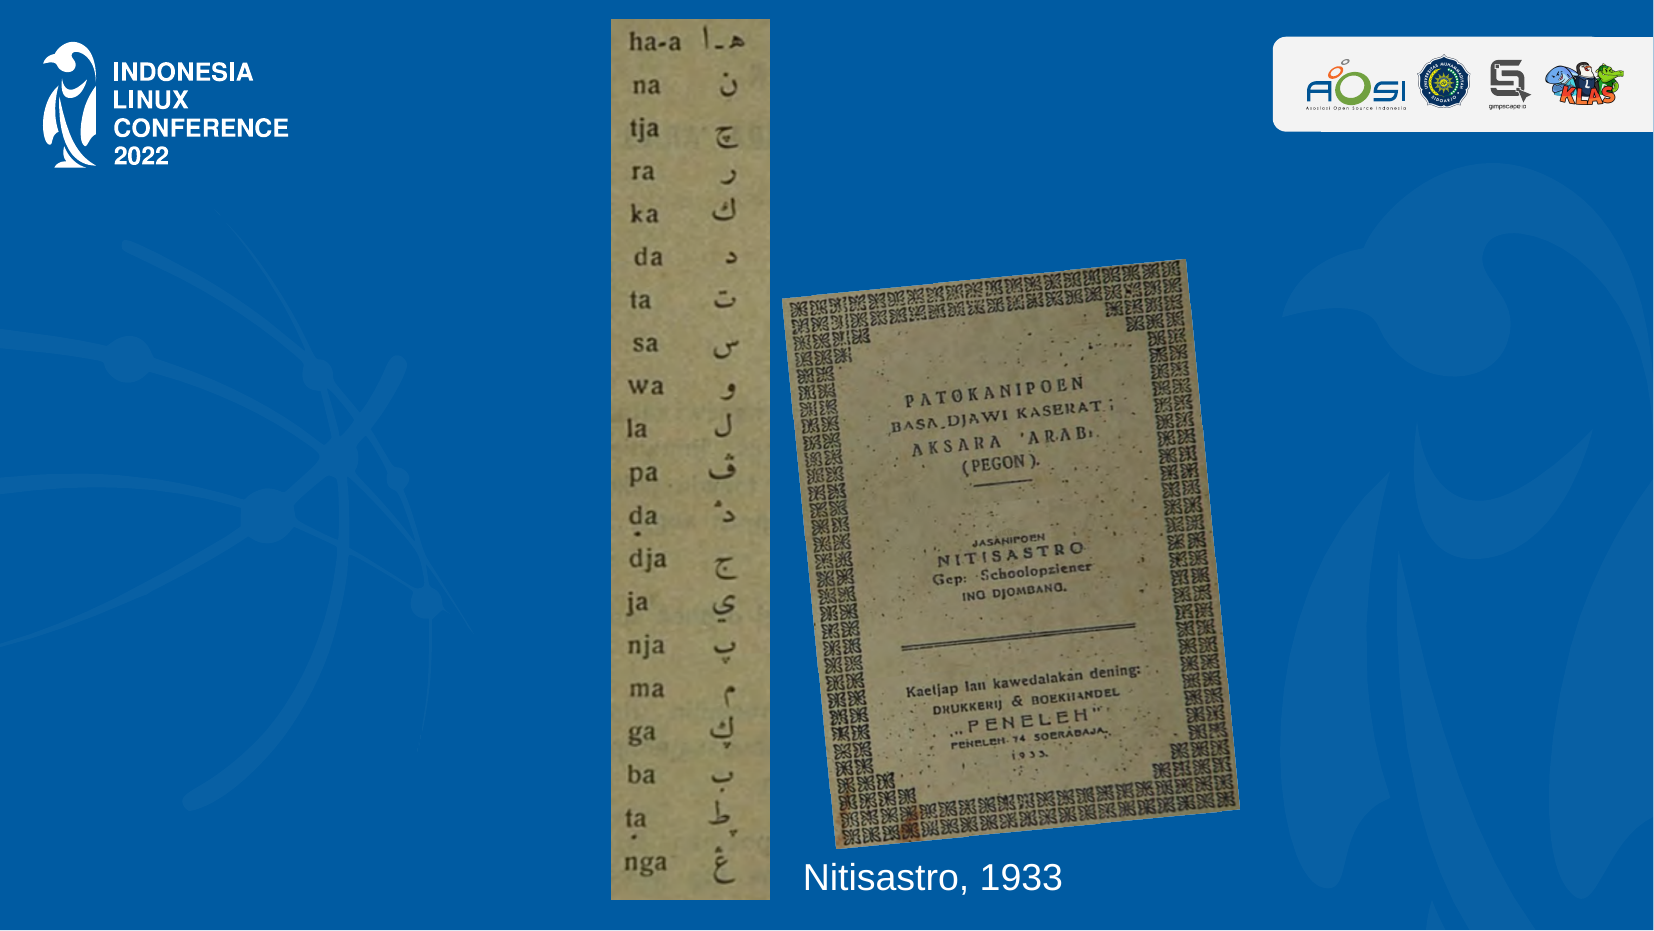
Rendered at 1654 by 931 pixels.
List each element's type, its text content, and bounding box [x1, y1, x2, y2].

text_box Nitisastro, 1933 [788, 848, 1078, 906]
picture [1417, 54, 1471, 108]
picture [1545, 62, 1624, 105]
picture [611, 19, 770, 901]
picture [781, 258, 1240, 848]
